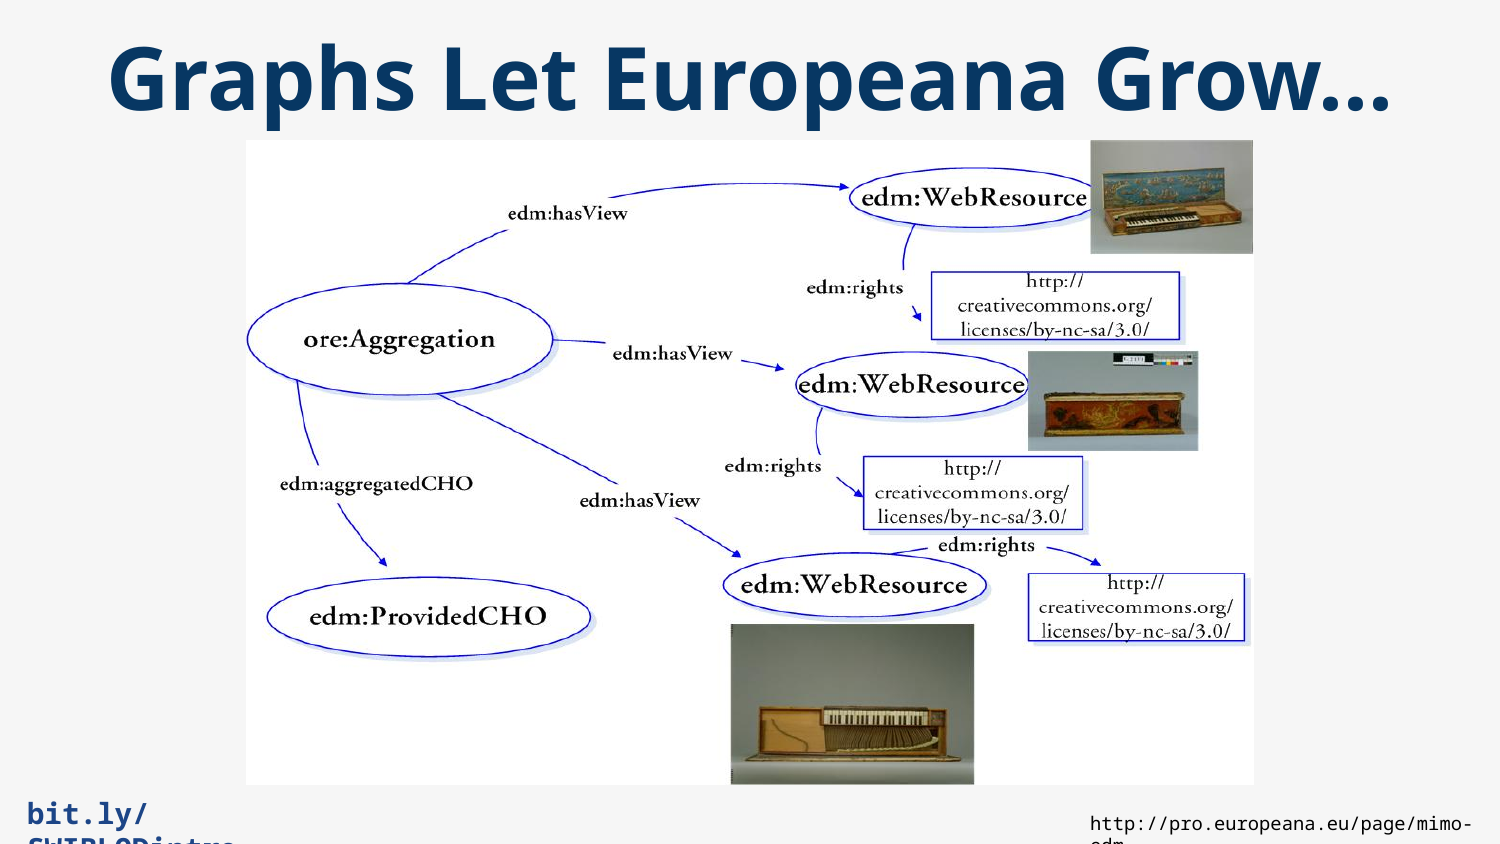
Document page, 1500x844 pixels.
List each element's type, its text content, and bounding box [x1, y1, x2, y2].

title Graphs Let Europeana Grow... [51, 8, 1449, 141]
picture [246, 140, 1254, 785]
text_box http://pro.europeana.eu/page/mimo-edm [1075, 796, 1495, 844]
